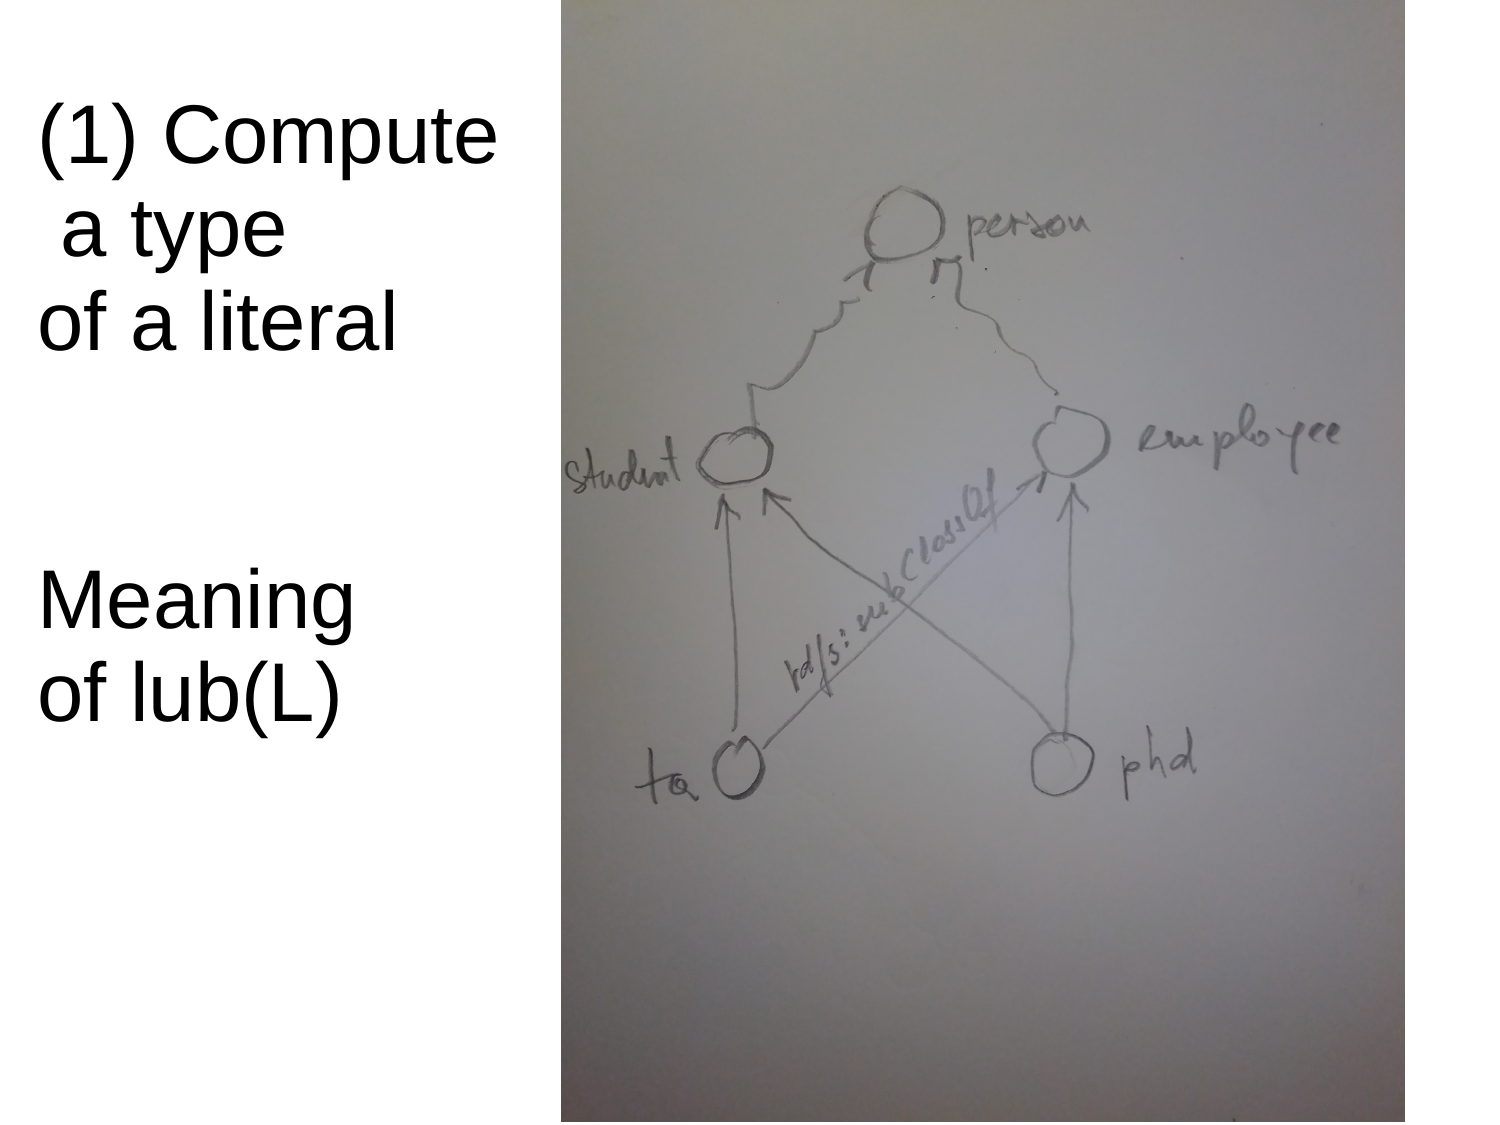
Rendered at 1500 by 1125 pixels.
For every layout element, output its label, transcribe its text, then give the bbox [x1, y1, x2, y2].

title (1) Compute a type of a literal Meaning of lub(L) [37, 88, 561, 740]
picture [561, 0, 1405, 1123]
